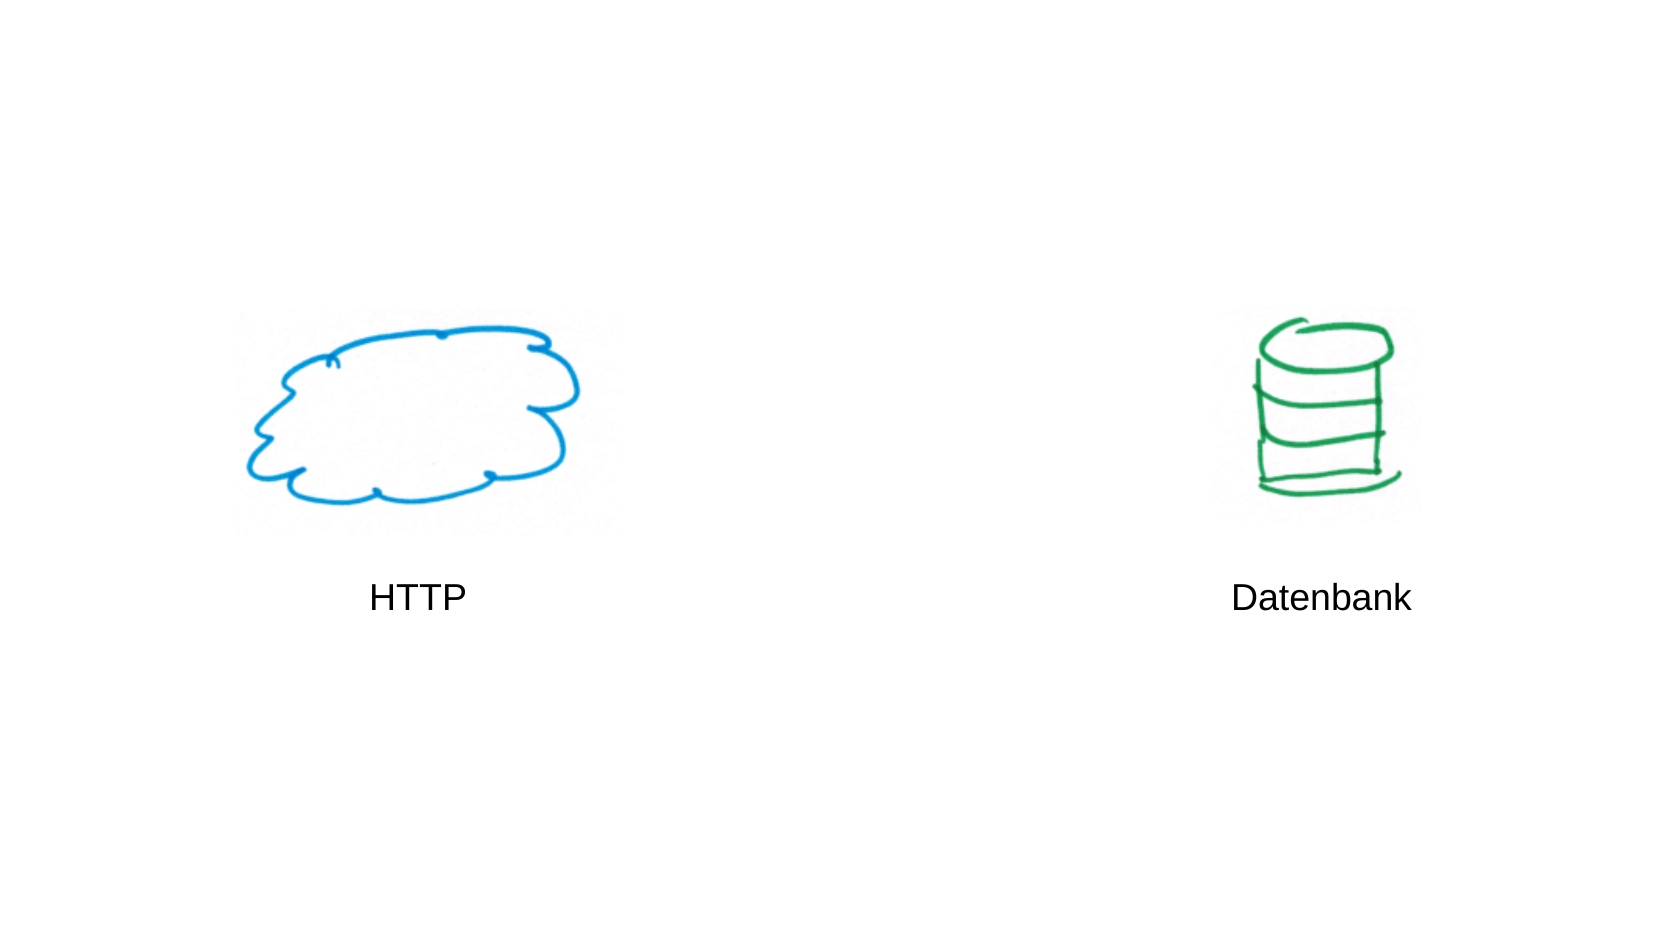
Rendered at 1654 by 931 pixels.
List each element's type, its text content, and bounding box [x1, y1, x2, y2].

picture [1214, 307, 1421, 522]
text_box Datenbank [1216, 569, 1427, 626]
picture [236, 309, 624, 535]
text_box HTTP [354, 569, 482, 626]
